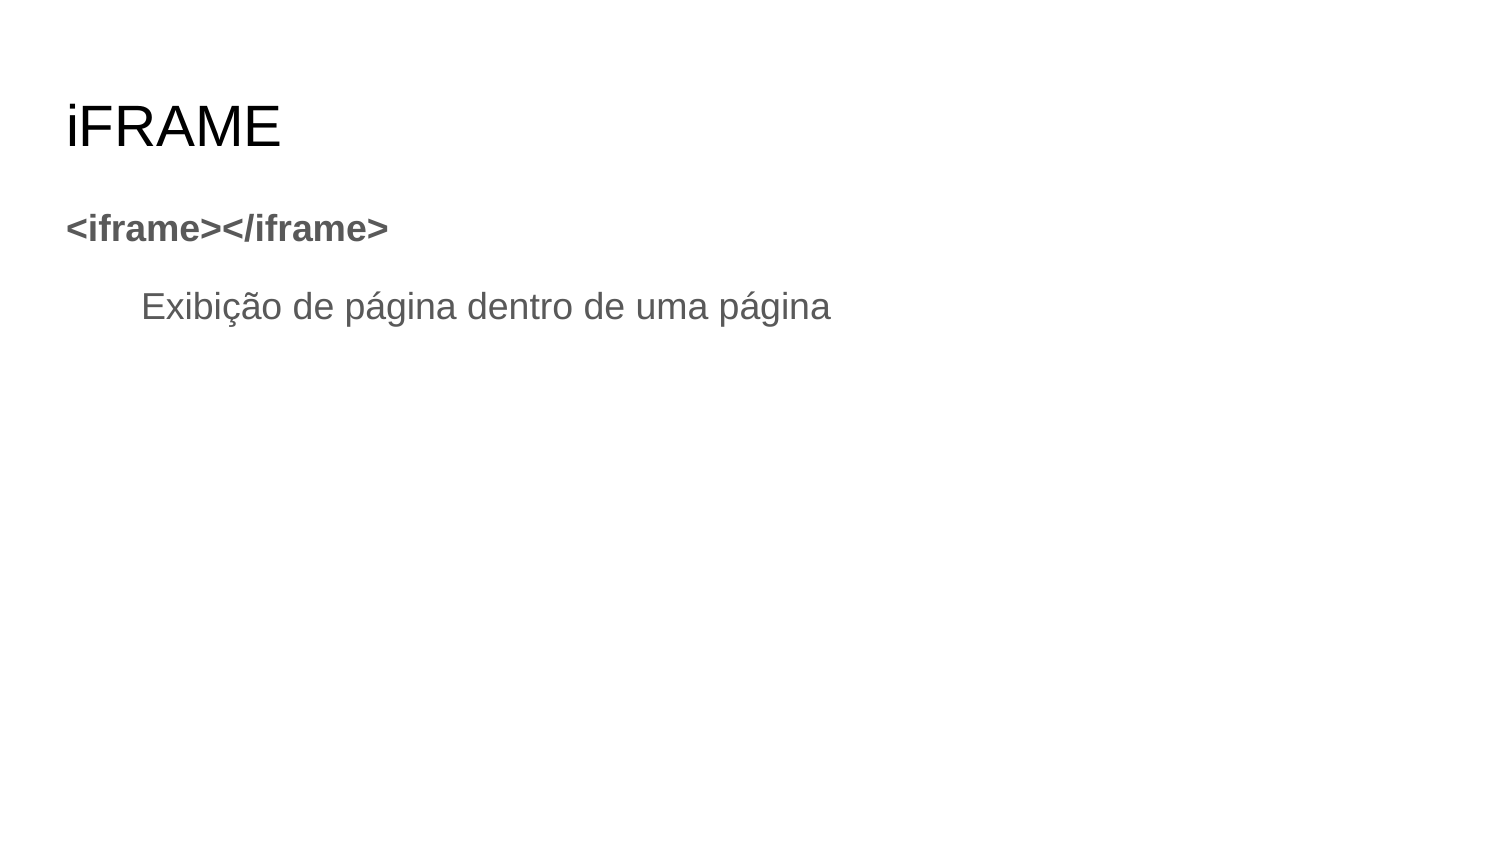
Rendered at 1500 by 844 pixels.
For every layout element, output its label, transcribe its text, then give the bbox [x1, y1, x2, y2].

title iFRAME [51, 72, 1449, 167]
list <iframe></iframe> Exibição de página dentro de uma página [51, 189, 1449, 750]
